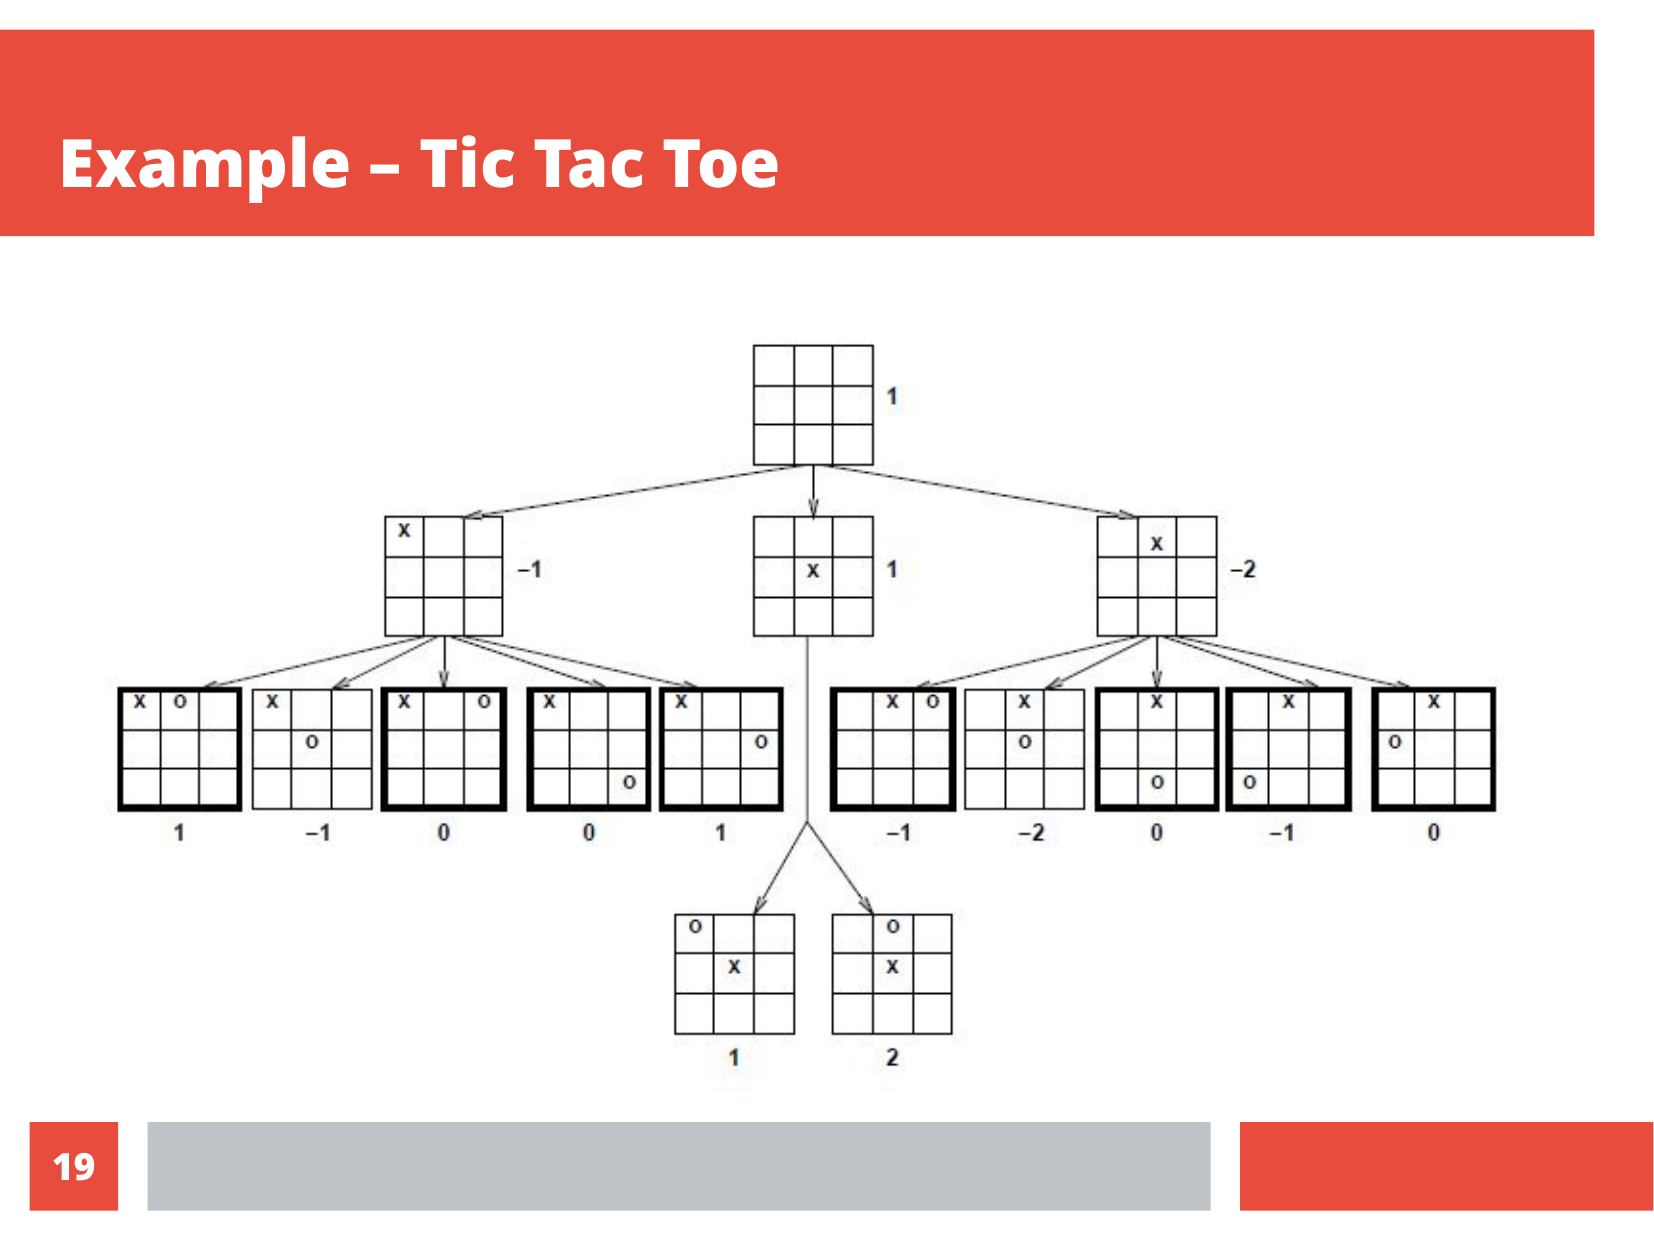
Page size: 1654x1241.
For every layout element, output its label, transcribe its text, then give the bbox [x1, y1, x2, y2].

picture [91, 324, 1533, 1093]
title Example – Tic Tac Toe [59, 59, 1595, 207]
